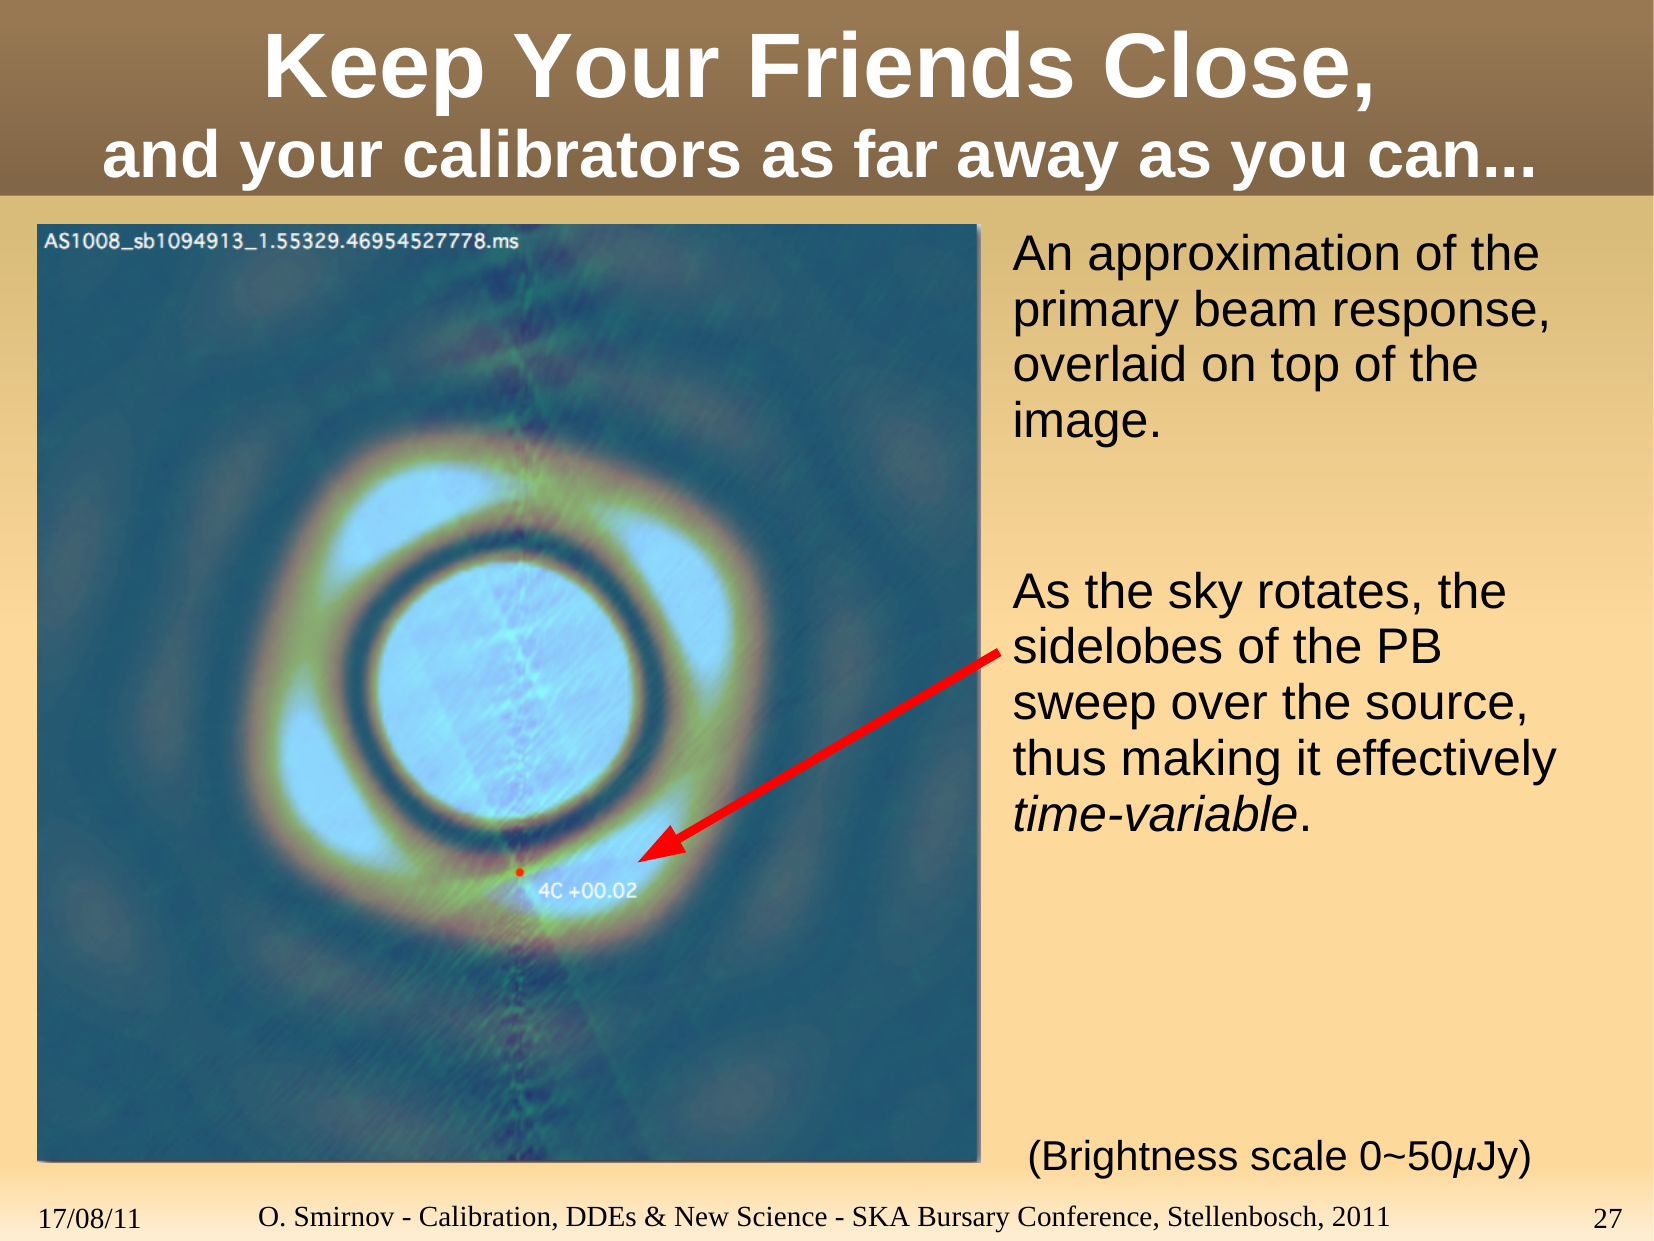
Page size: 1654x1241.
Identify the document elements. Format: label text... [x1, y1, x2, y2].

text_box (Brightness scale 0~50μJy) [1012, 1125, 1654, 1187]
list An approximation of the primary beam response, overlaid on top of the image. As the sky rotates, the sidelobes of the PB sweep over the source, thus making it effectively time-variable. [1012, 225, 1601, 1104]
picture [0, 0, 1654, 1241]
title Keep Your Friends Close, and your calibrators as far away as you can... [76, 7, 1565, 200]
